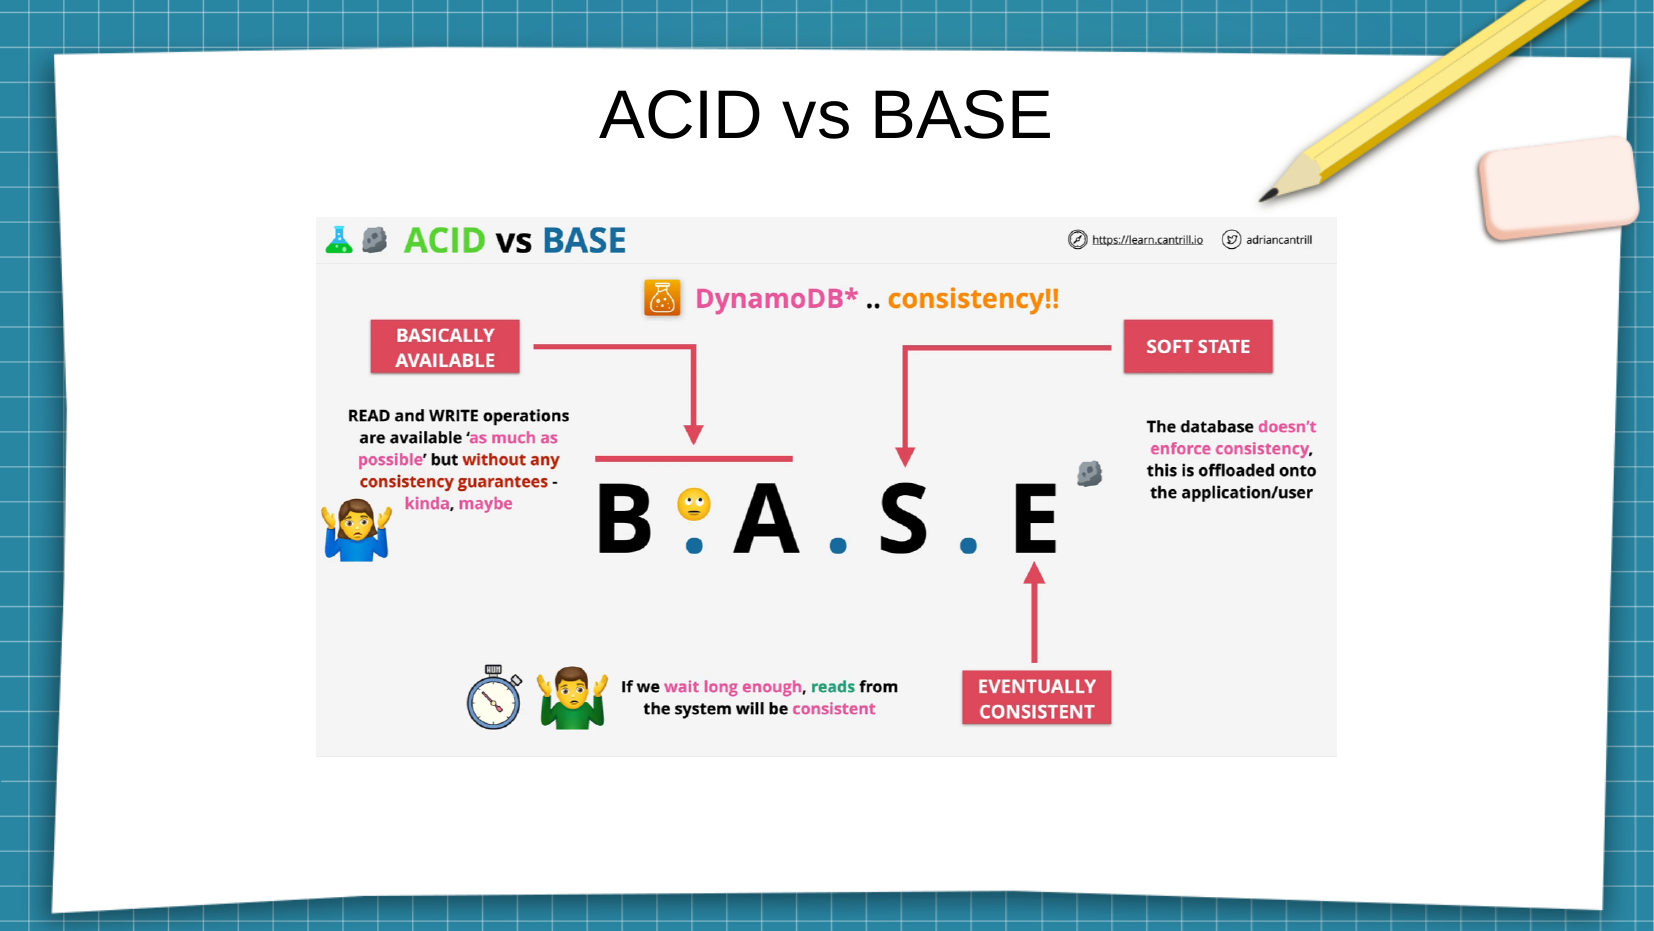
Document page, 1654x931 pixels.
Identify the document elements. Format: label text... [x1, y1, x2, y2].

title ACID vs BASE [82, 37, 1571, 193]
picture [0, 0, 1654, 931]
